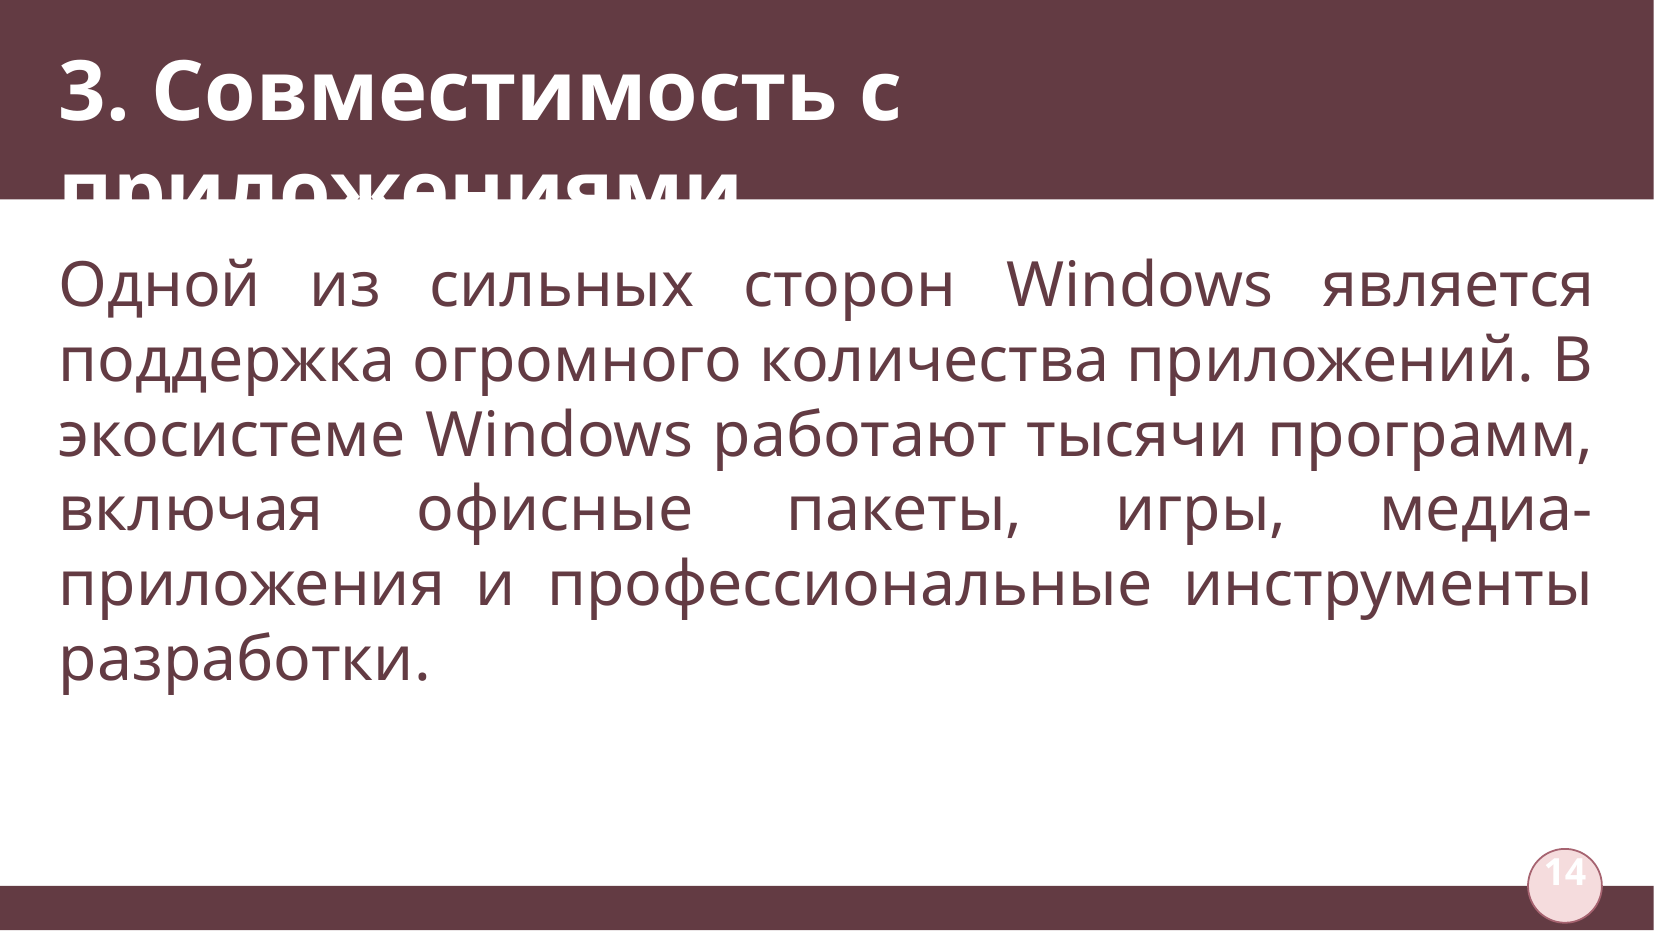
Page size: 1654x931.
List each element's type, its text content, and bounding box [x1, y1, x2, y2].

list Одной из сильных сторон Windows является поддержка огромного количества приложений. В экосистеме Windows работают тысячи программ, включая офисные пакеты, игры, медиа-приложения и профессиональные инструменты разработки. [59, 243, 1595, 864]
title 3. Совместимость с приложениями [59, 37, 1595, 155]
